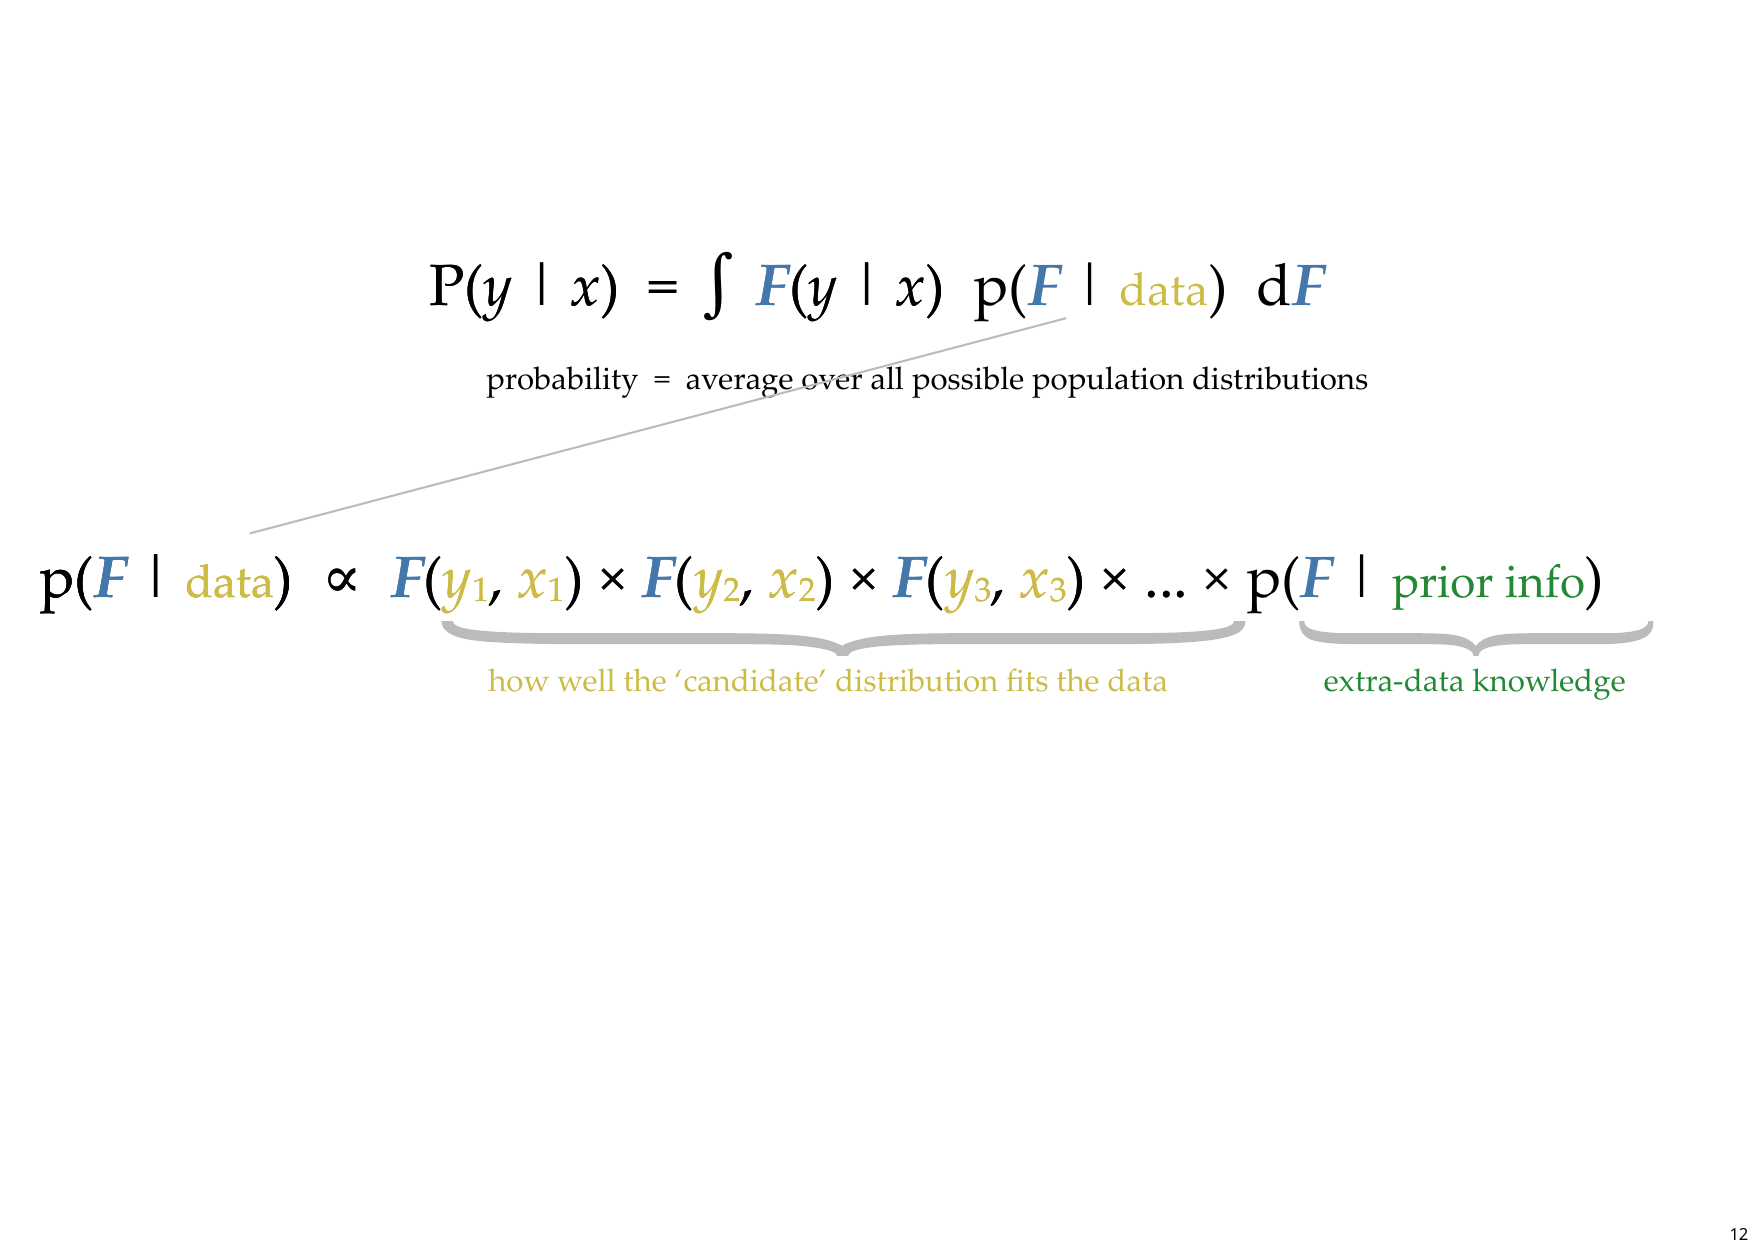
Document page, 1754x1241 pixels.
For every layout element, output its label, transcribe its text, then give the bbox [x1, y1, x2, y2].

text_box p(F | data) ∝ F(y1, x1) × F(y2, x2) × F(y3, x3) × ... × p(F | prior info) [78, 546, 1676, 622]
text_box extra-data knowledge [1309, 661, 1642, 709]
text_box probability = average over all possible population distributions [471, 359, 903, 406]
text_box probability = average over all possible population distributions [741, 359, 1385, 406]
text_box [441, 622, 1246, 656]
text_box P(y | x) = ∫ F(y | x) p(F | data) dF [414, 243, 1340, 335]
text_box [1299, 622, 1654, 656]
text_box how well the ‘candidate’ distribution fits the data [473, 661, 1209, 709]
